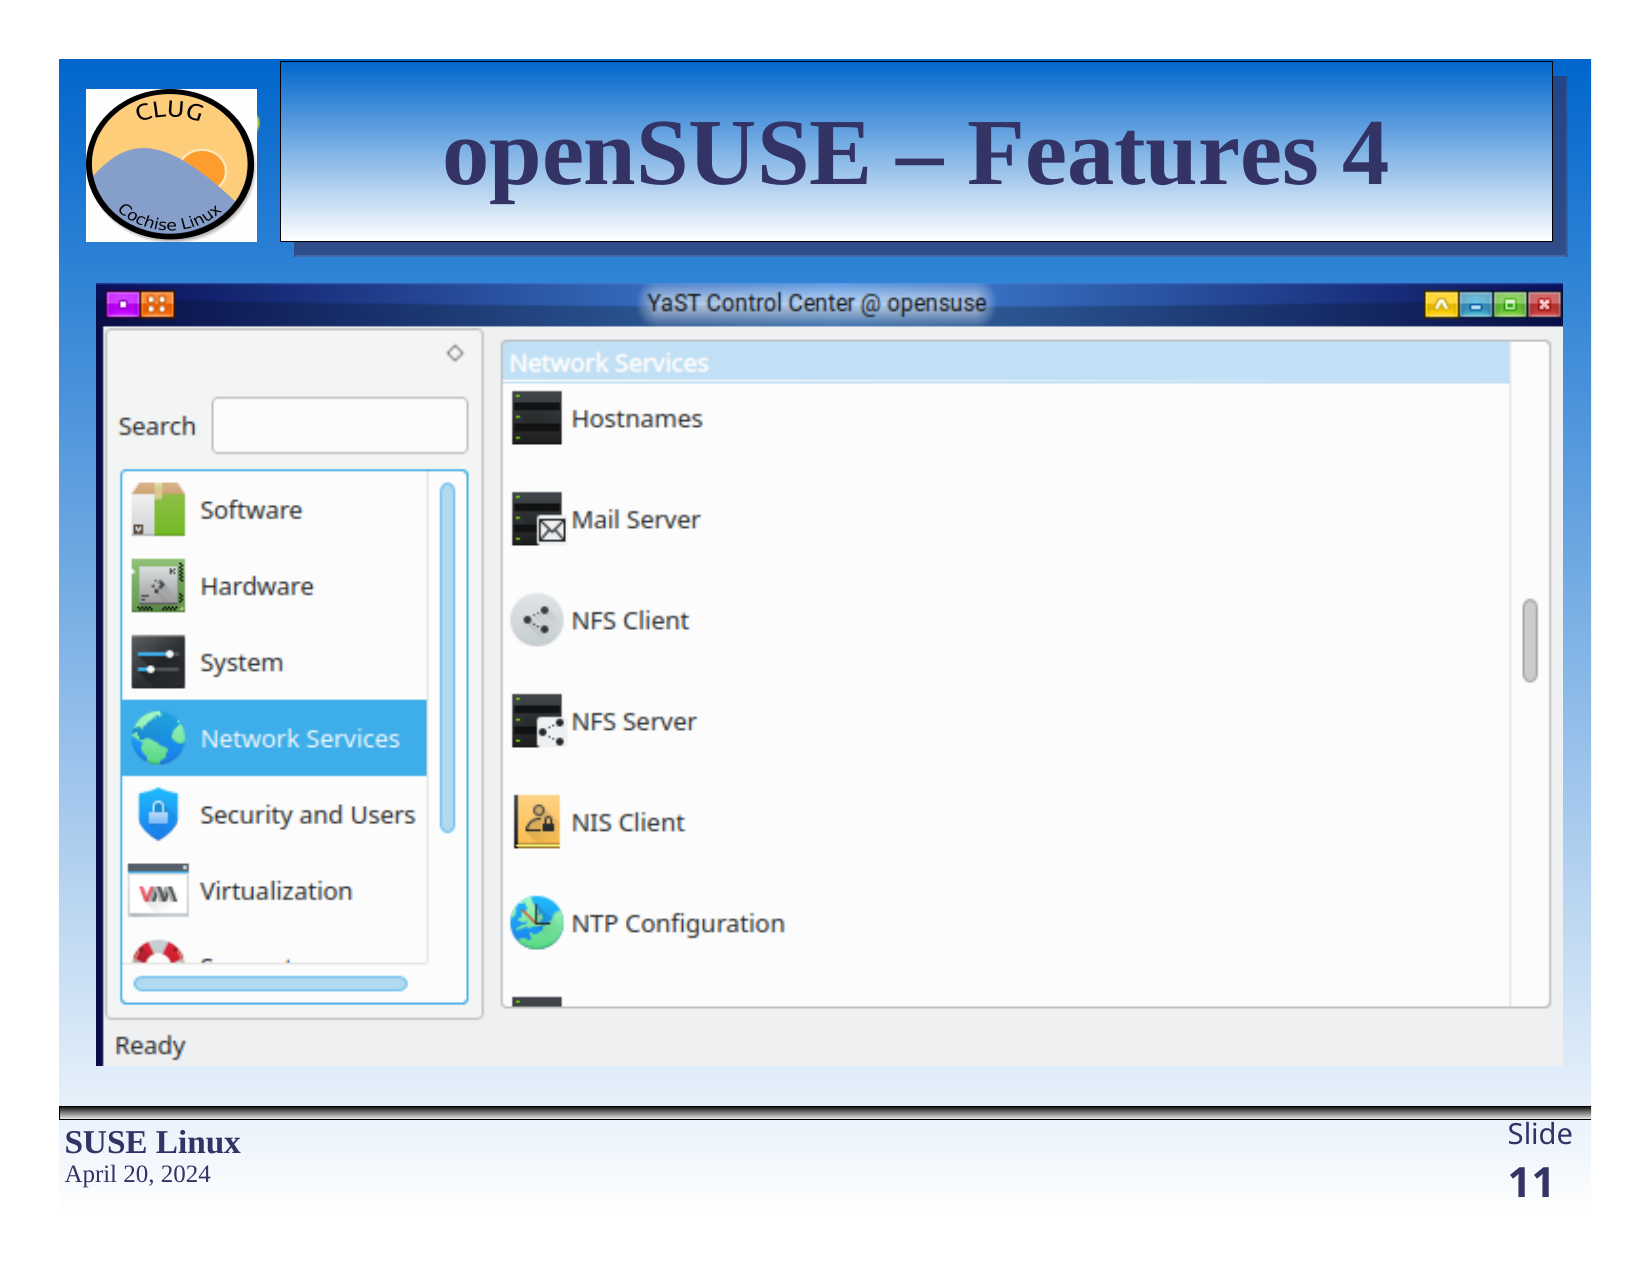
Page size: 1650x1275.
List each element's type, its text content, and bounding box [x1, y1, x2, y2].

title openSUSE – Features 4 [280, 62, 1553, 243]
picture [86, 89, 280, 242]
picture [96, 283, 1563, 1066]
